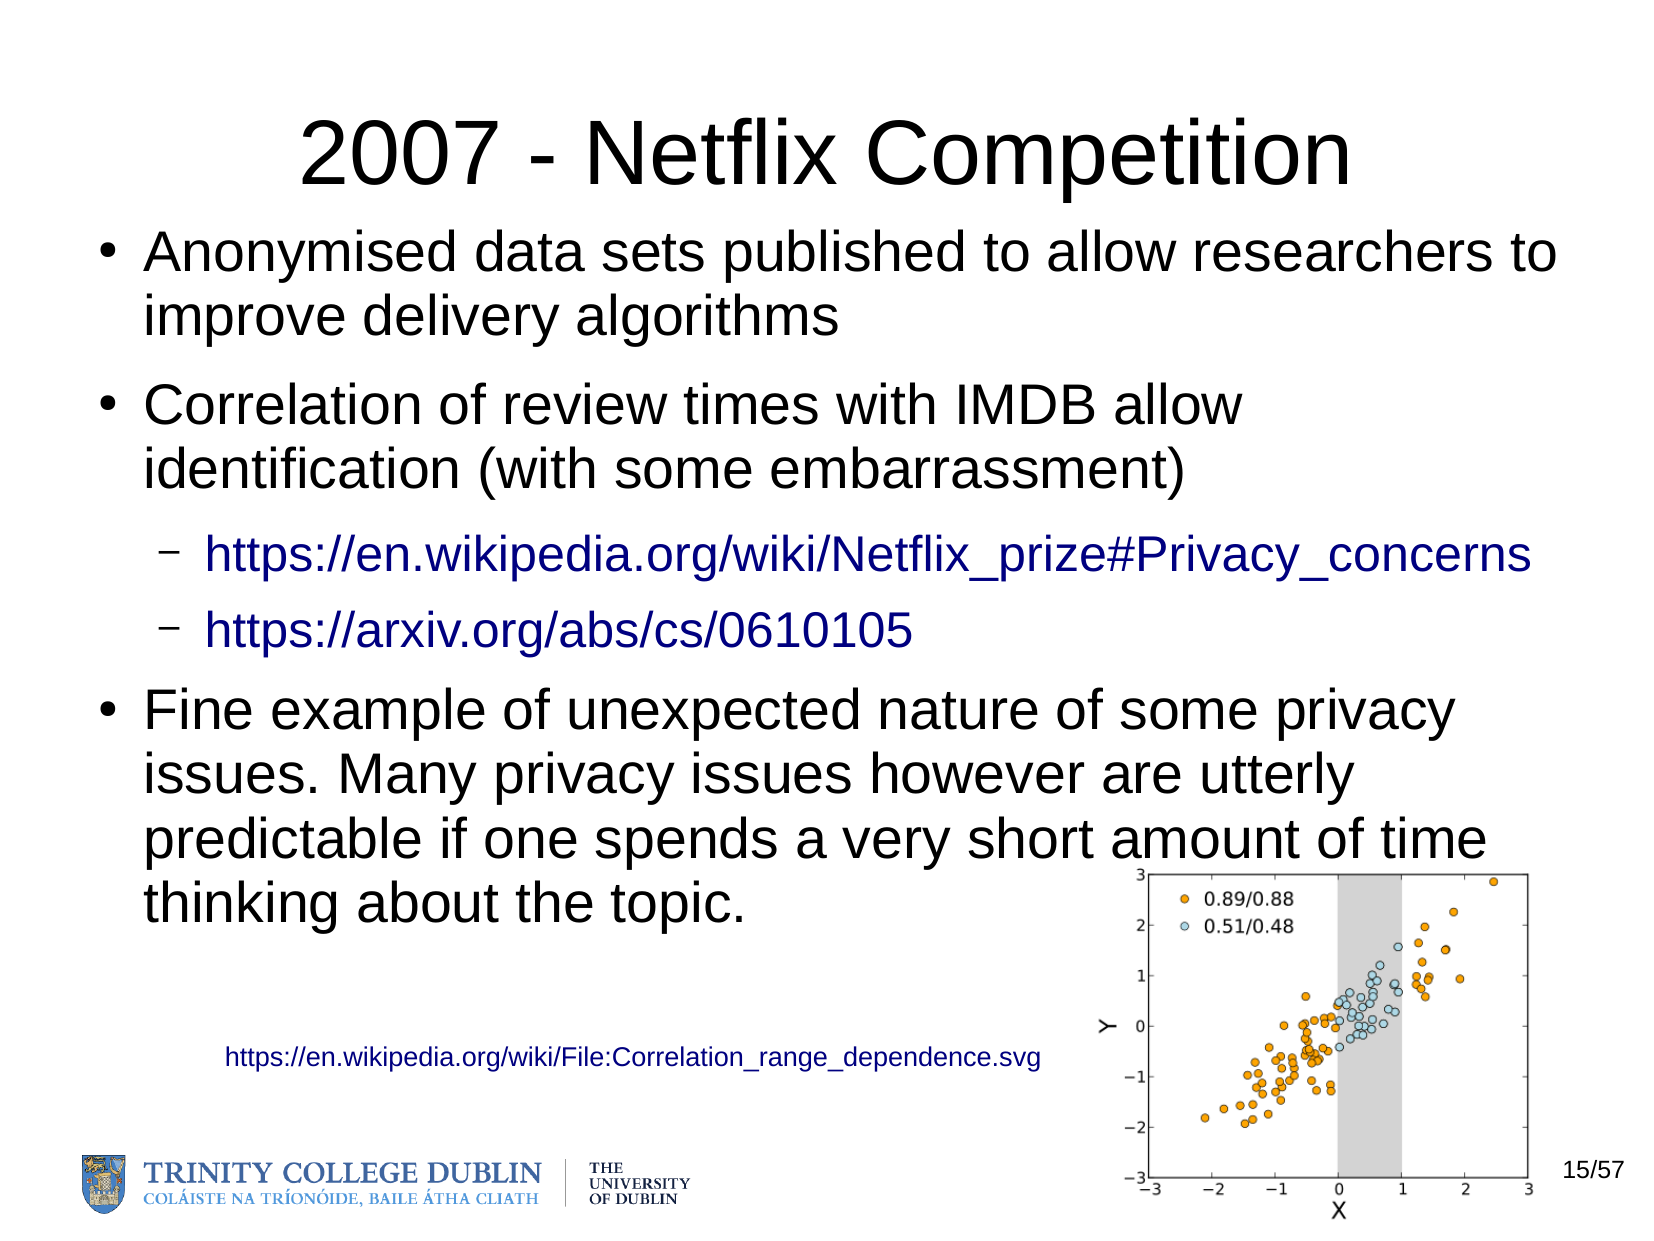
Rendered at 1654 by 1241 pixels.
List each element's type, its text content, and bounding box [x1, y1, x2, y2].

list Anonymised data sets published to allow researchers to improve delivery algorithms Correlation of review times with IMDB allow identification (with some embarrassment) https://en.wikipedia.org/wiki/Netflix_prize#Privacy_concerns https://arxiv.org/abs/cs/0610105 Fine example of unexpected nature of some privacy issues. Many privacy issues however are utterly predictable if one spends a very short amount of time thinking about the topic. [82, 219, 1571, 939]
title 2007 - Netflix Competition [82, 49, 1571, 219]
text_box https://en.wikipedia.org/wiki/File:Correlation_range_dependence.svg [210, 1035, 1116, 1092]
picture [82, 1155, 694, 1214]
picture [1087, 939, 1561, 1227]
